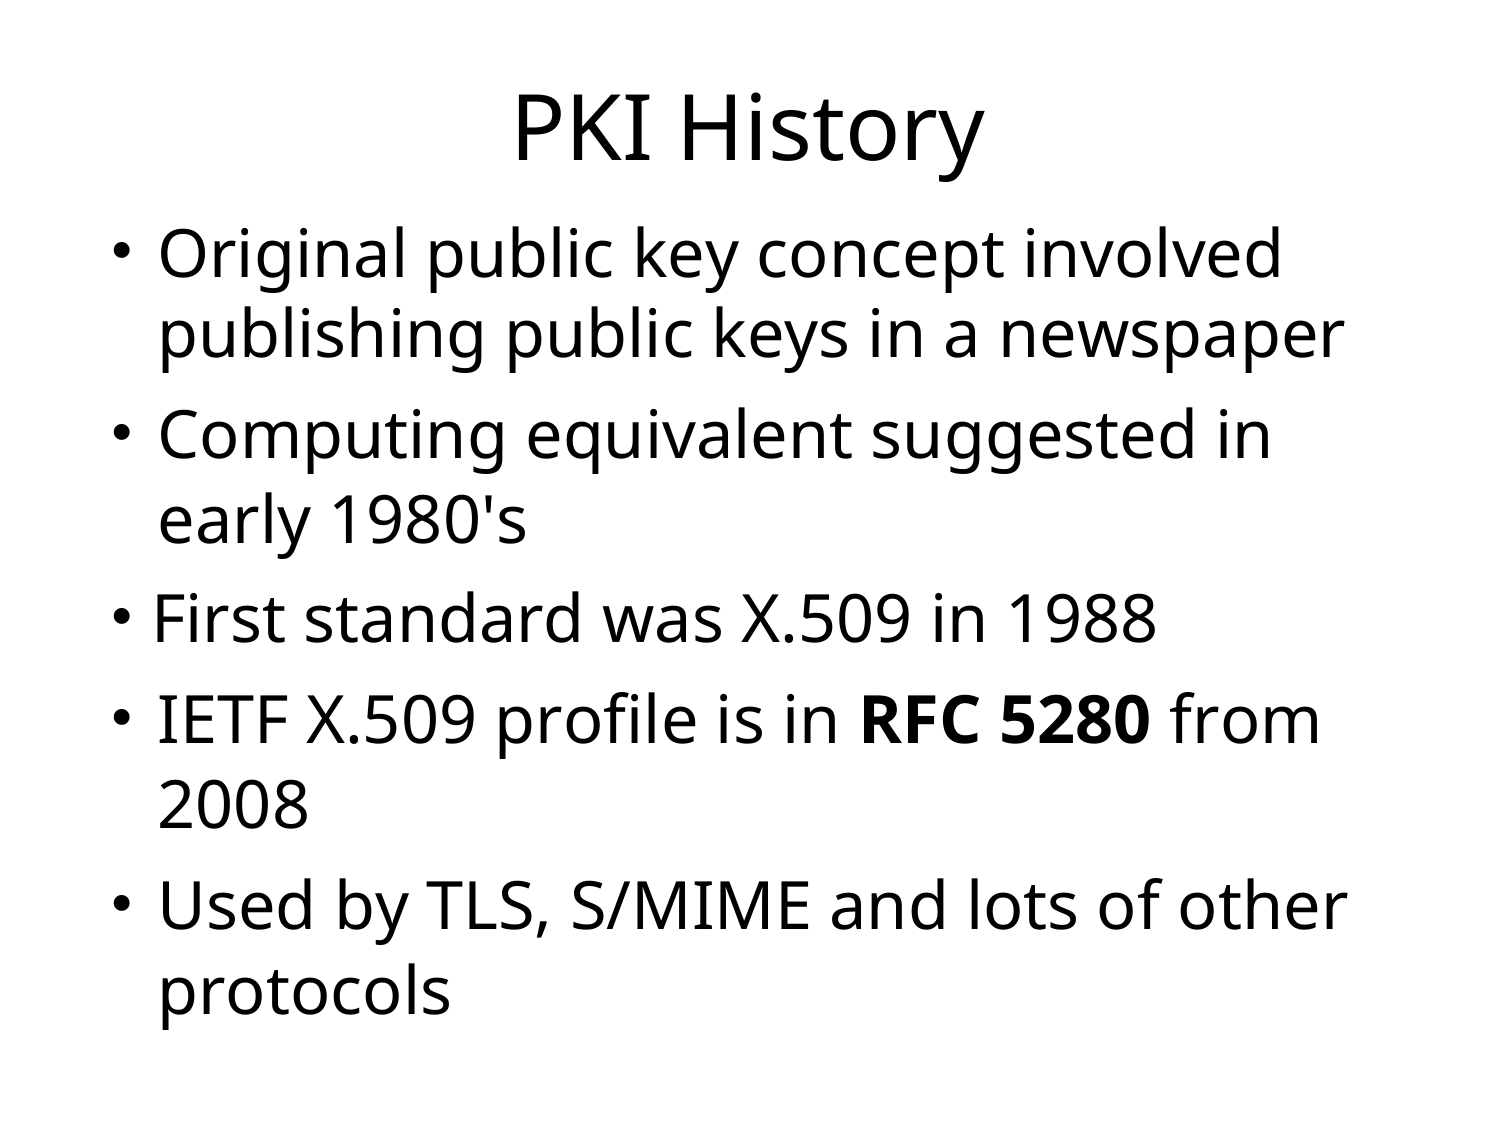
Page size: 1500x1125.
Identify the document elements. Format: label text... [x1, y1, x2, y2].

text_box PKI History [110, 29, 1386, 209]
text_box Original public key concept involved publishing public keys in a newspaper Computing equivalent suggested in early 1980's First standard was X.509 in 1988 IETF X.509 profile is in RFC 5280 from 2008 Used by TLS, S/MIME and lots of other protocols [110, 209, 1386, 1106]
